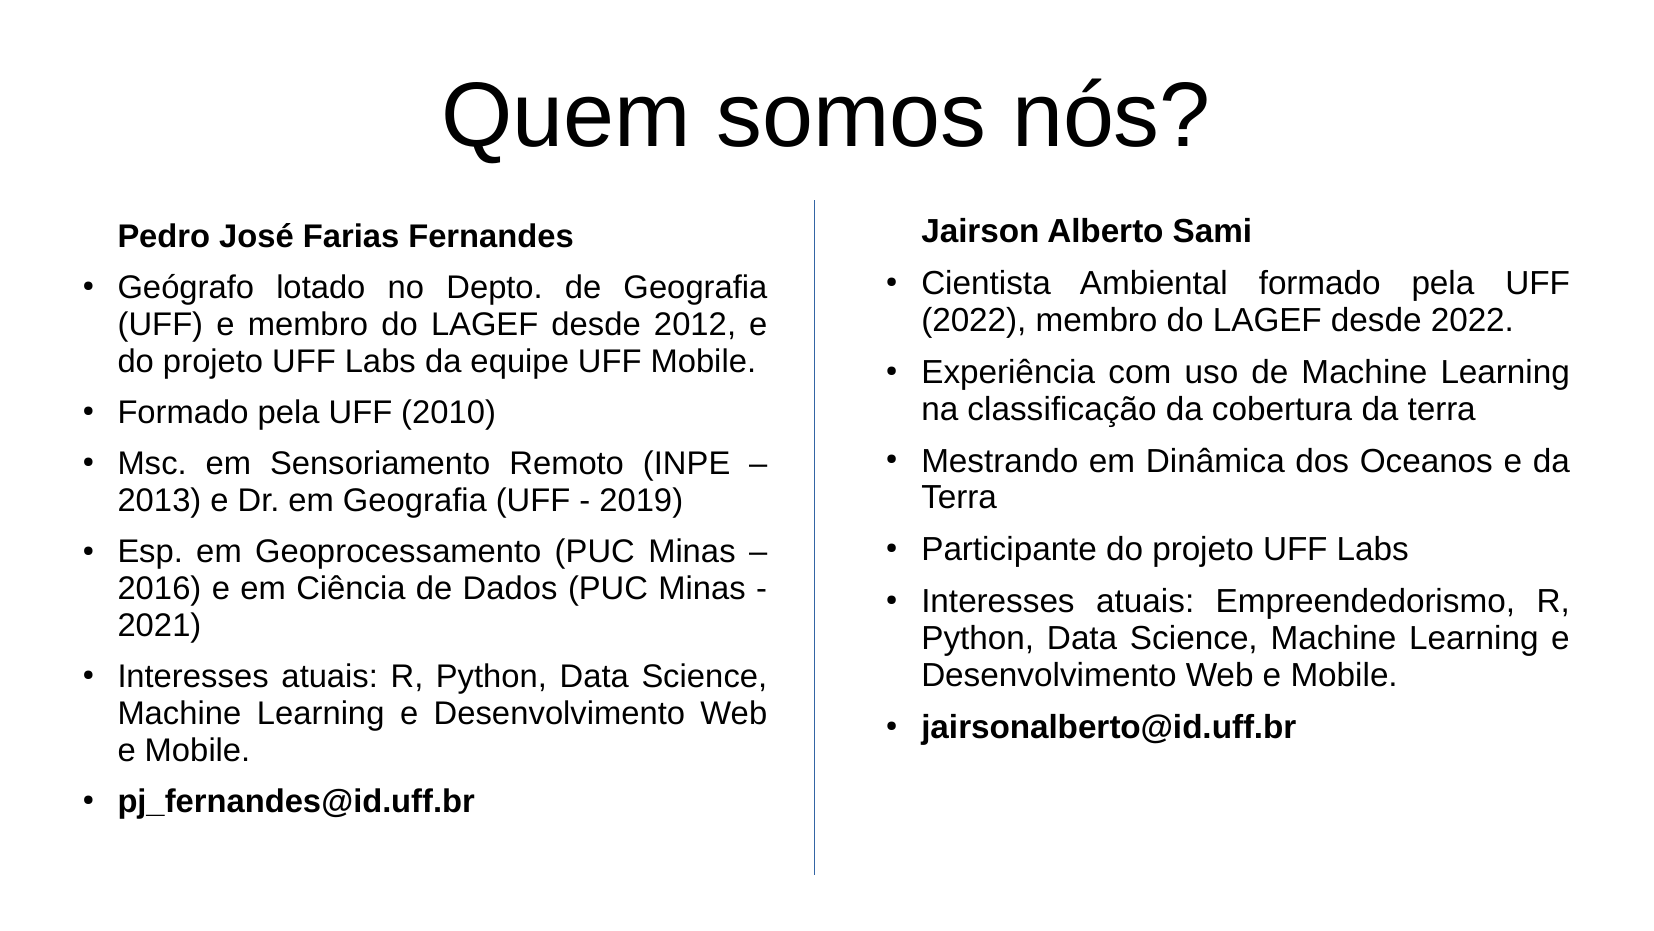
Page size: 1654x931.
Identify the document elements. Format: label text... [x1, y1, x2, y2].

title Quem somos nós? [82, 37, 1571, 193]
list Pedro José Farias Fernandes Geógrafo lotado no Depto. de Geografia (UFF) e membro do LAGEF desde 2012, e do projeto UFF Labs da equipe UFF Mobile. Formado pela UFF (2010) Msc. em Sensoriamento Remoto (INPE – 2013) e Dr. em Geografia (UFF - 2019) Esp. em Geoprocessamento (PUC Minas – 2016) e em Ciência de Dados (PUC Minas - 2021) Interesses atuais: R, Python, Data Science, Machine Learning e Desenvolvimento Web e Mobile. pj_fernandes@id.uff.br [82, 217, 768, 827]
list Jairson Alberto Sami Cientista Ambiental formado pela UFF (2022), membro do LAGEF desde 2022. Experiência com uso de Machine Learning na classificação da cobertura da terra Mestrando em Dinâmica dos Oceanos e da Terra Participante do projeto UFF Labs Interesses atuais: Empreendedorismo, R, Python, Data Science, Machine Learning e Desenvolvimento Web e Mobile. jairsonalberto@id.uff.br [885, 212, 1571, 753]
